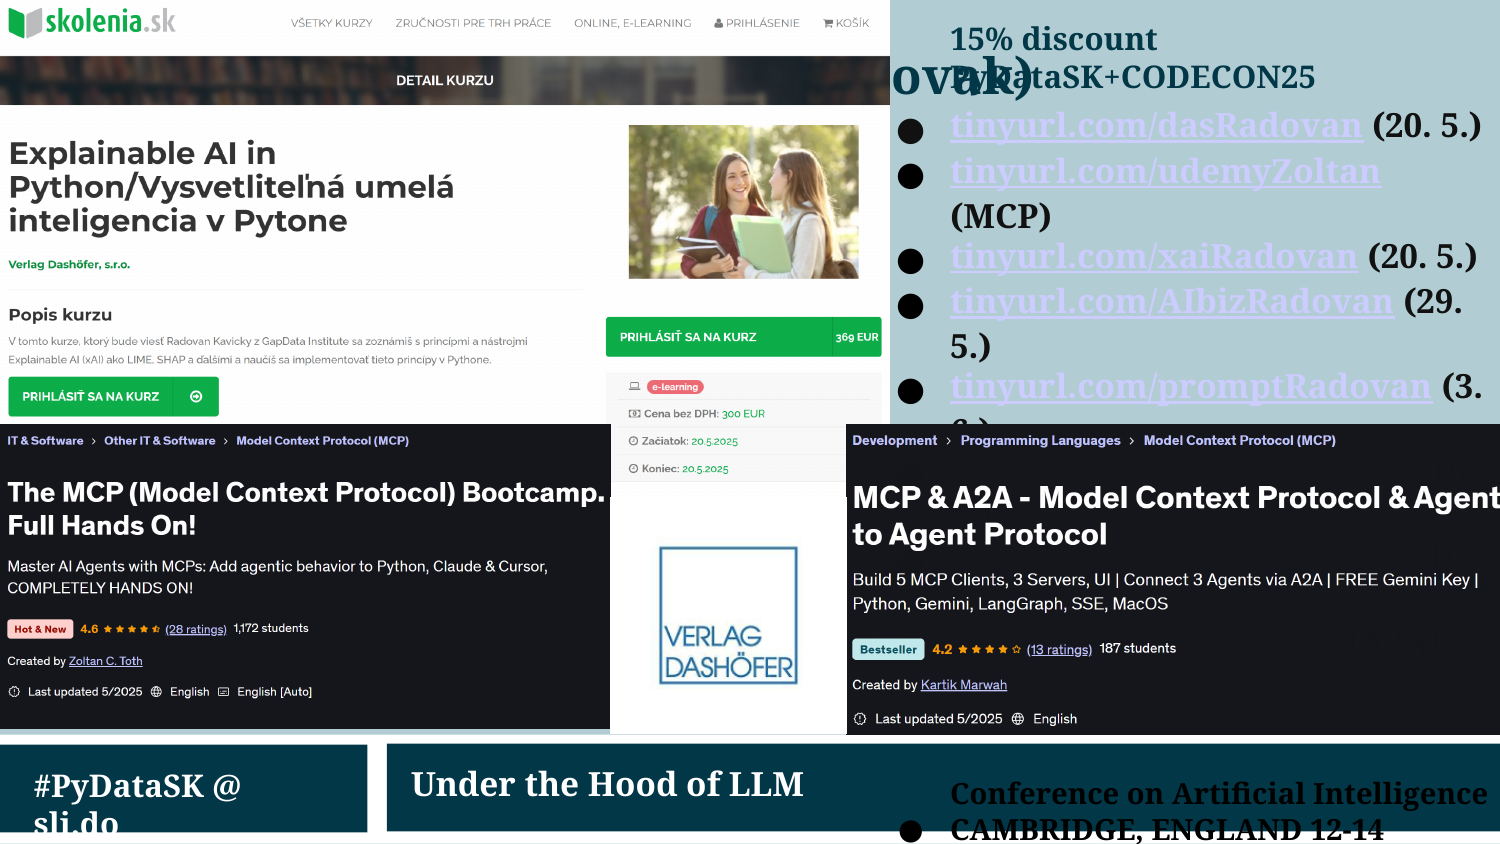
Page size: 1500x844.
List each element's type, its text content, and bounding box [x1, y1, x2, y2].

text_box 15% discount PyDataSK+CODECON25 tinyurl.com/dasRadovan (20. 5.) tinyurl.com/udemyZoltan (MCP) tinyurl.com/xaiRadovan (20. 5.) tinyurl.com/AIbizRadovan (29. 5.) tinyurl.com/promptRadovan (3. 6.) tinyurl.com/AItoolsRadovan (5. 6.) tinyurl.com/AIdevRadovan (16. 6.) tinyurl.com/udemyA2A (A2A) Conference on Artificial Intelligence CAMBRIDGE, ENGLAND 12-14 DECEMBER 2023 AI-2023 is the 43-rd Annual International Conference of the British Computer Society's Specialist Group on Artificial [890, 13, 1500, 424]
text_box Under the Hood of LLM [400, 740, 1500, 826]
picture [0, 0, 1500, 736]
text_box #PyDataSK @ sli.do [22, 760, 342, 815]
